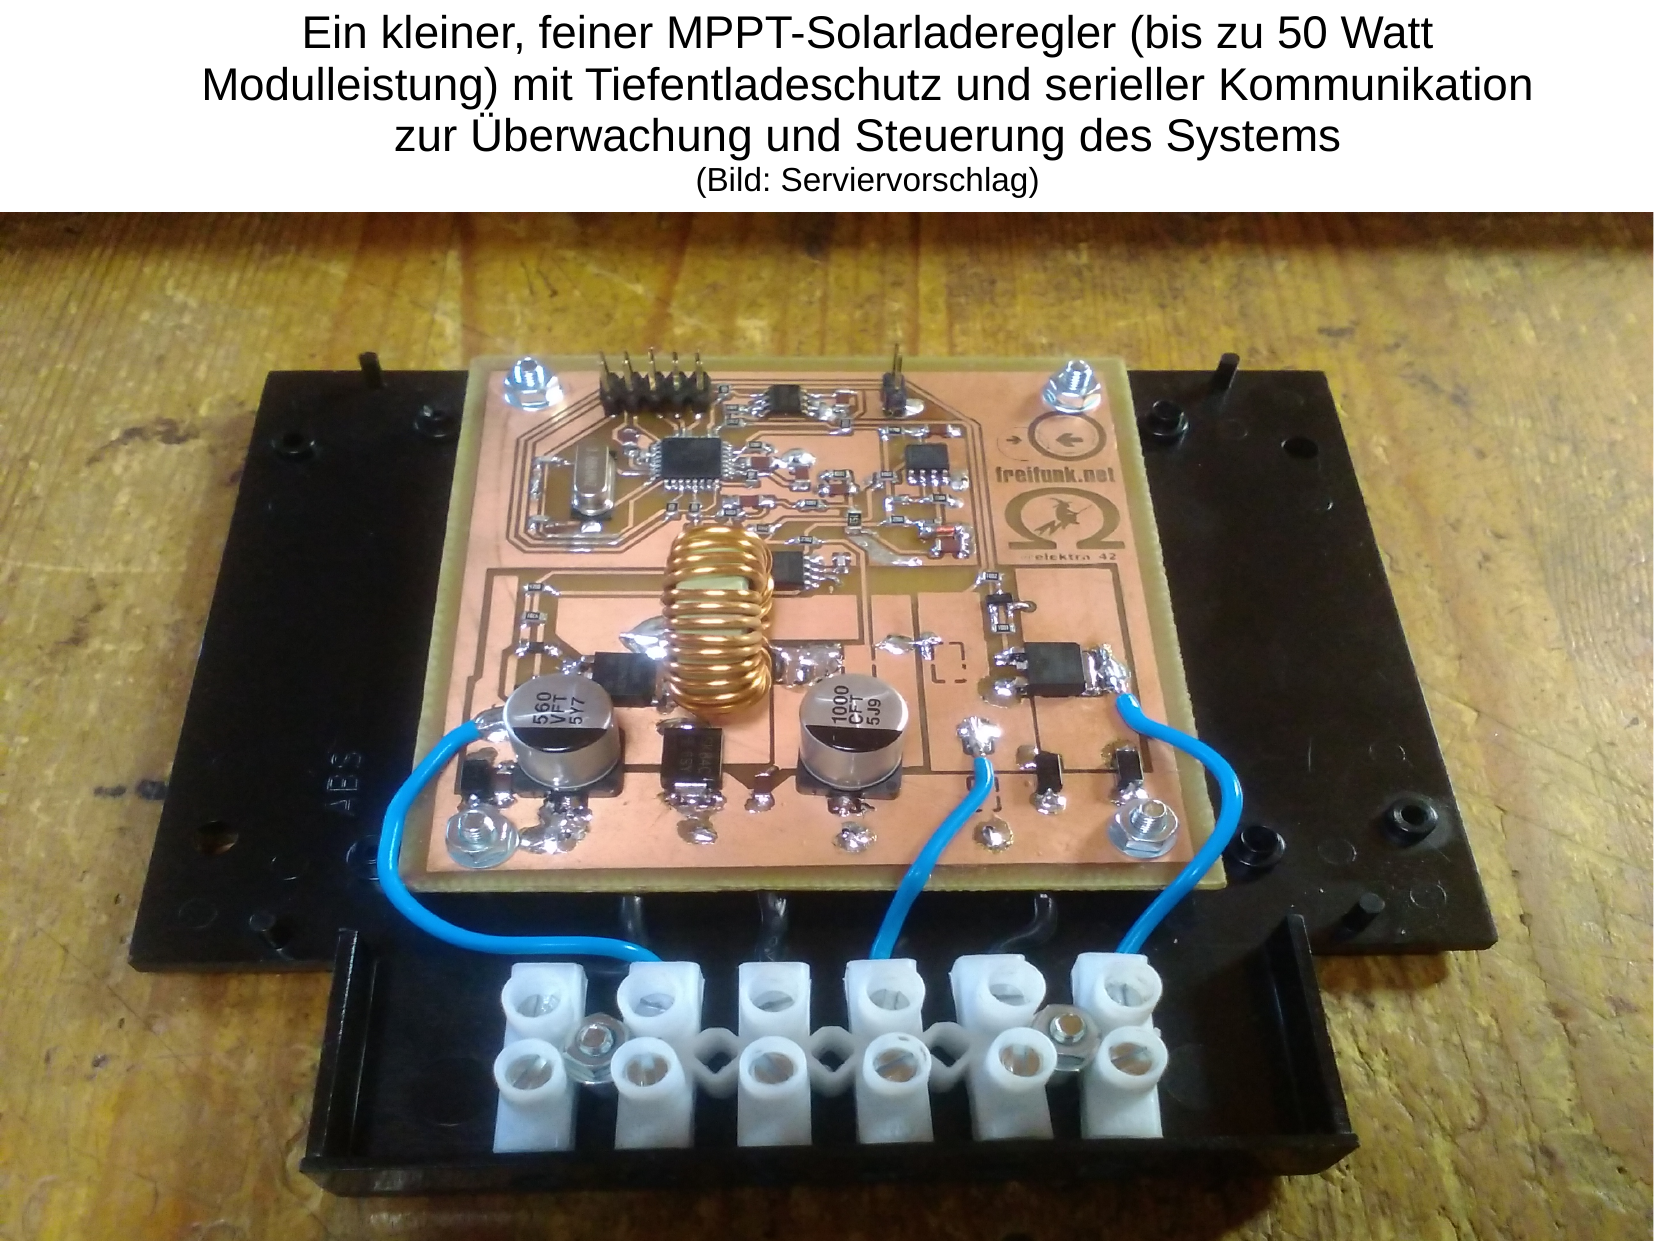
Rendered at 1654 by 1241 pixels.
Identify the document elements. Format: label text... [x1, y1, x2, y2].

picture [0, 212, 1654, 1241]
text_box Ein kleiner, feiner MPPT-Solarladeregler (bis zu 50 Watt Modulleistung) mit Tiefentladeschutz und serieller Kommunikation zur Überwachung und Steuerung des Systems (Bild: Serviervorschlag) [176, 0, 1560, 273]
